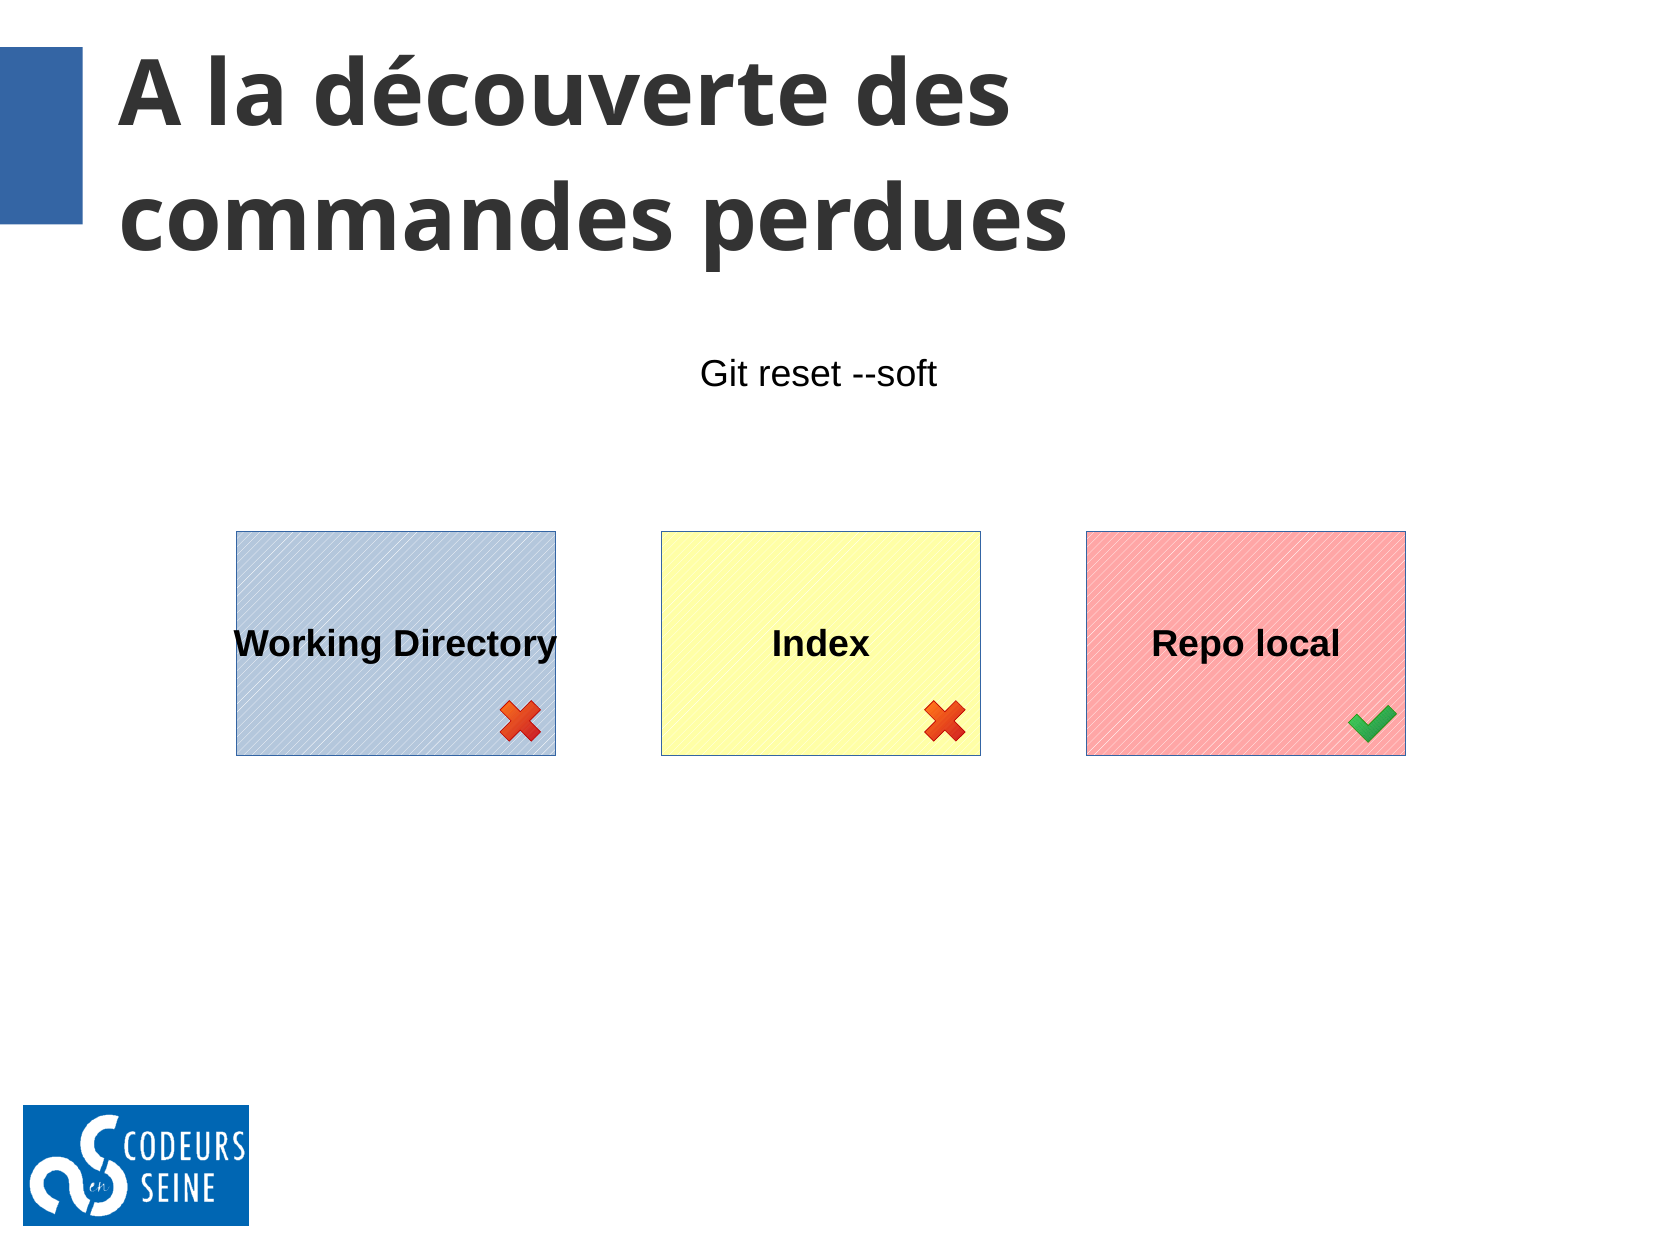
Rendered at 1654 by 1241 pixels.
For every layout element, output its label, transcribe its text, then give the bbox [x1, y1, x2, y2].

picture [909, 685, 980, 756]
text_box Repo local [1086, 531, 1406, 756]
text_box Git reset --soft [685, 344, 953, 402]
title A la découverte des commandes perdues [118, 45, 1571, 260]
picture [23, 1105, 249, 1226]
picture [484, 685, 556, 756]
picture [1338, 688, 1406, 756]
text_box Index [661, 531, 981, 756]
text_box Working Directory [236, 531, 556, 756]
